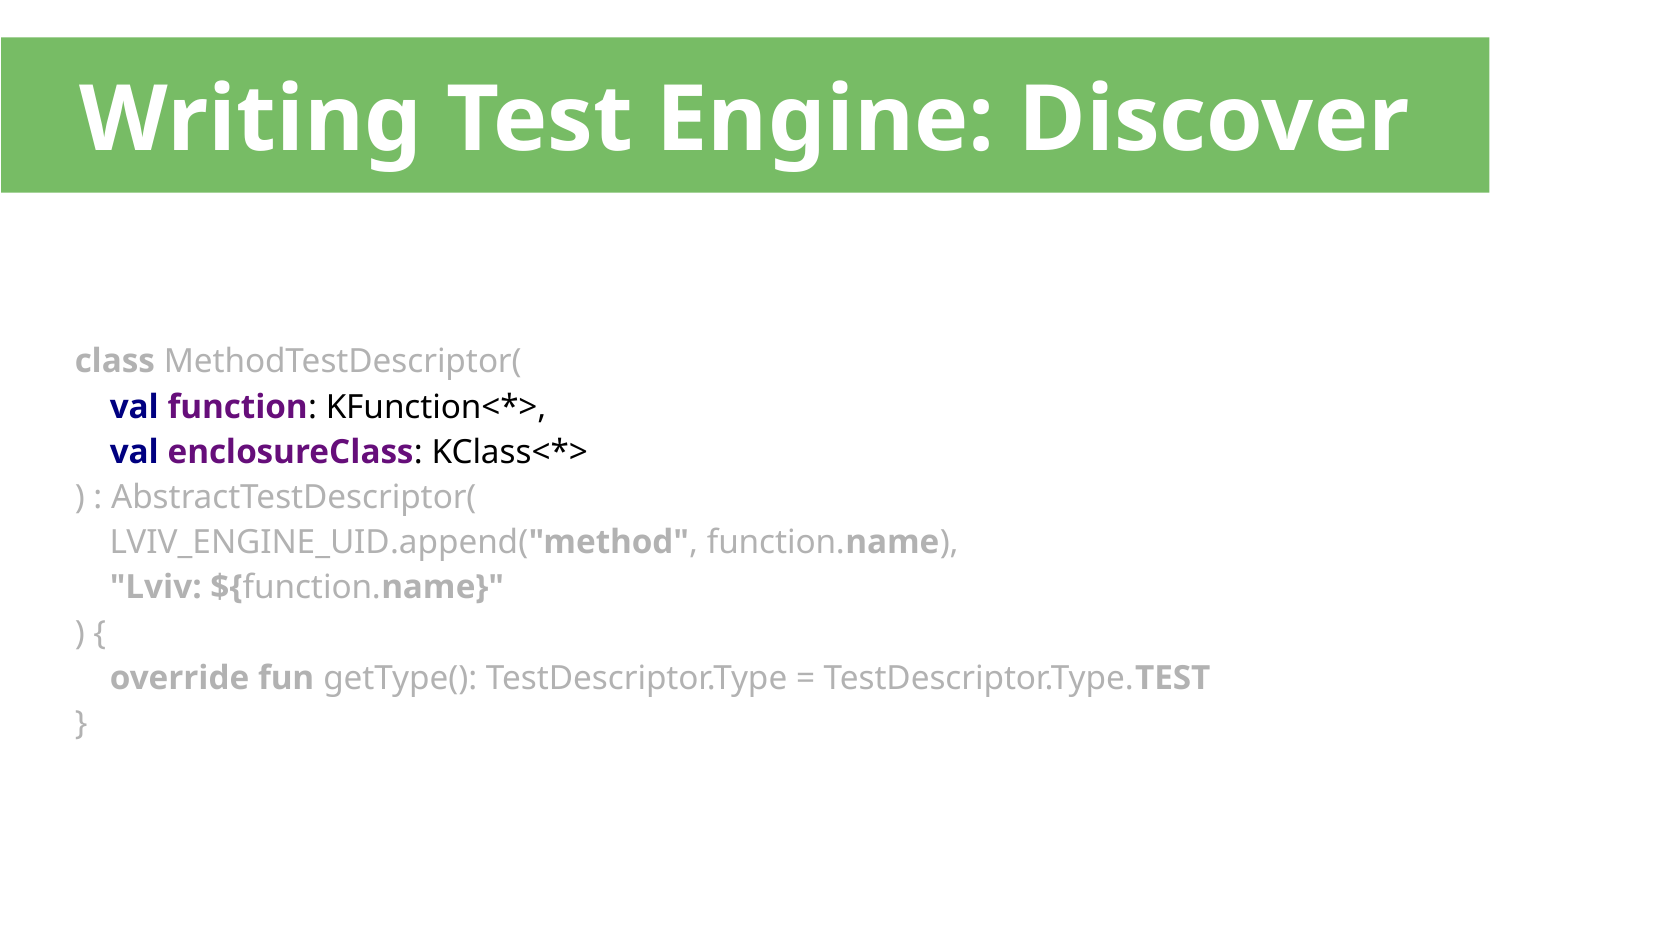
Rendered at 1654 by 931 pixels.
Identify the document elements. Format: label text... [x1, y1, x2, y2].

title Writing Test Engine: Discover [1, 37, 1490, 193]
text_box class MethodTestDescriptor( val function: KFunction<*>, val enclosureClass: KClass<*> ) : AbstractTestDescriptor( LVIV_ENGINE_UID.append("method", function.name), "Lviv: ${function.name}" ) { override fun getType(): TestDescriptor.Type = TestDescriptor.Type.TEST } [60, 330, 1570, 703]
